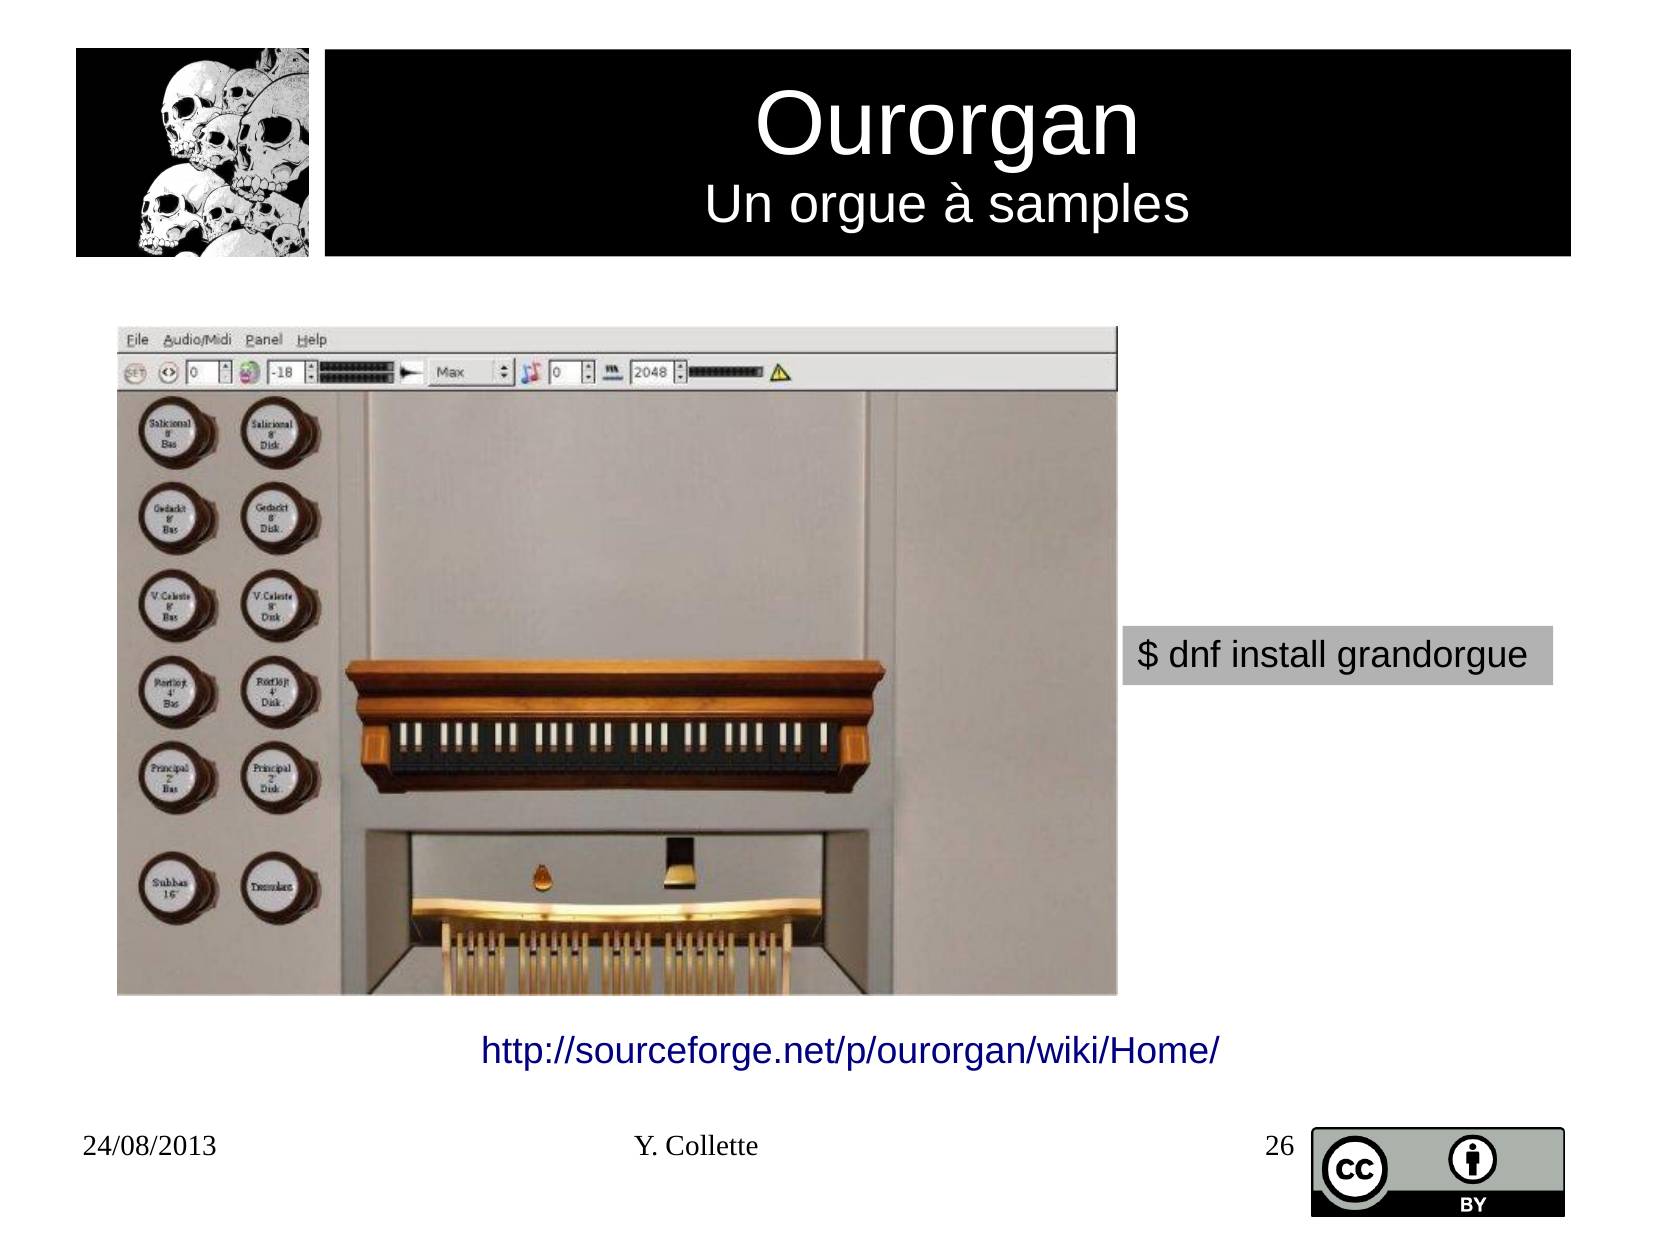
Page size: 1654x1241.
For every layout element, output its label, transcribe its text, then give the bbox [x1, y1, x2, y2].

text_box $ dnf install grandorgue [1122, 625, 1554, 686]
picture [117, 326, 1118, 996]
text_box http://sourceforge.net/p/ourorgan/wiki/Home/ [466, 1021, 1247, 1079]
picture [76, 48, 309, 257]
picture [1311, 1127, 1565, 1217]
title Ourorgan Un orgue à samples [324, 49, 1571, 257]
